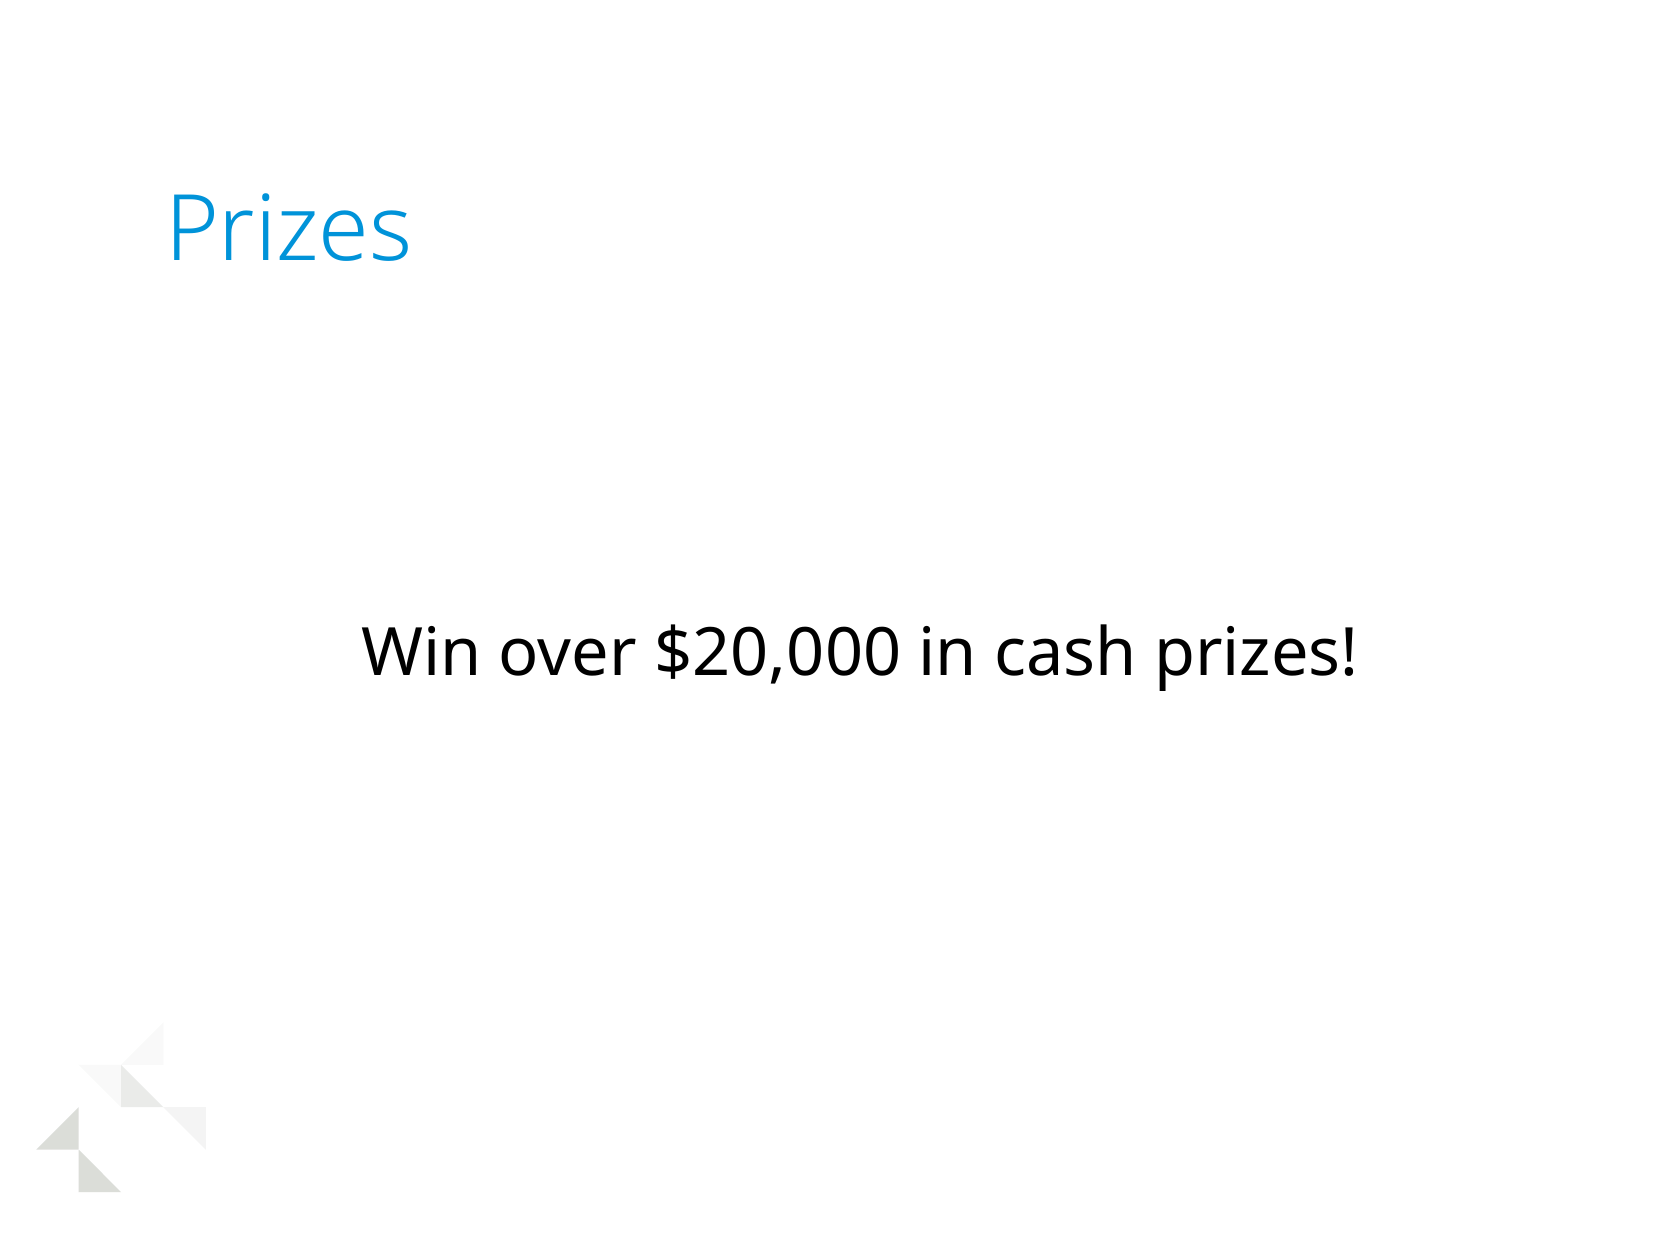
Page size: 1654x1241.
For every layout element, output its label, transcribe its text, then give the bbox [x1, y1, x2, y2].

list Win over $20,000 in cash prizes! [165, 316, 1486, 1010]
list Prizes [165, 135, 1486, 316]
